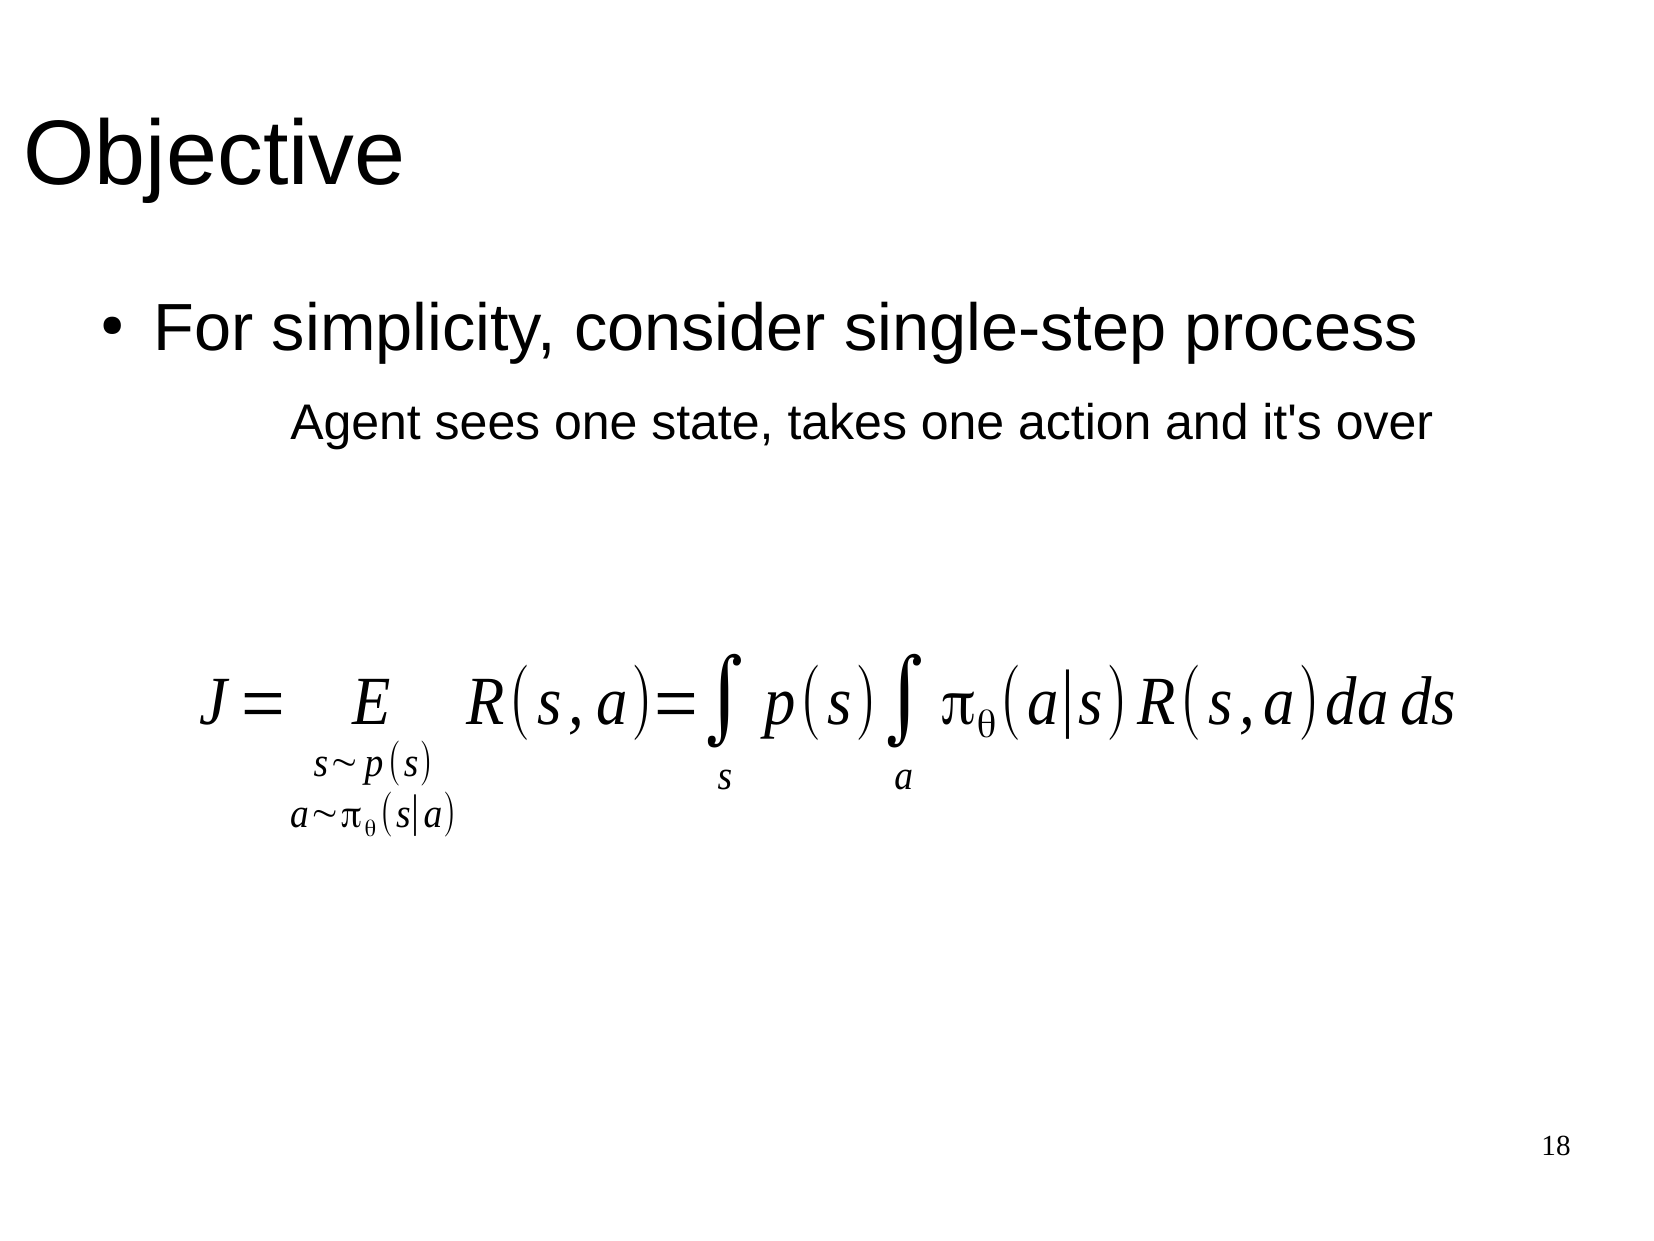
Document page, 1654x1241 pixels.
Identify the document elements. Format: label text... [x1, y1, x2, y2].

list For simplicity, consider single-step process Agent sees one state, takes one action and it's over [82, 290, 1571, 1010]
chart [184, 647, 1471, 840]
title Objective [23, 49, 1512, 257]
